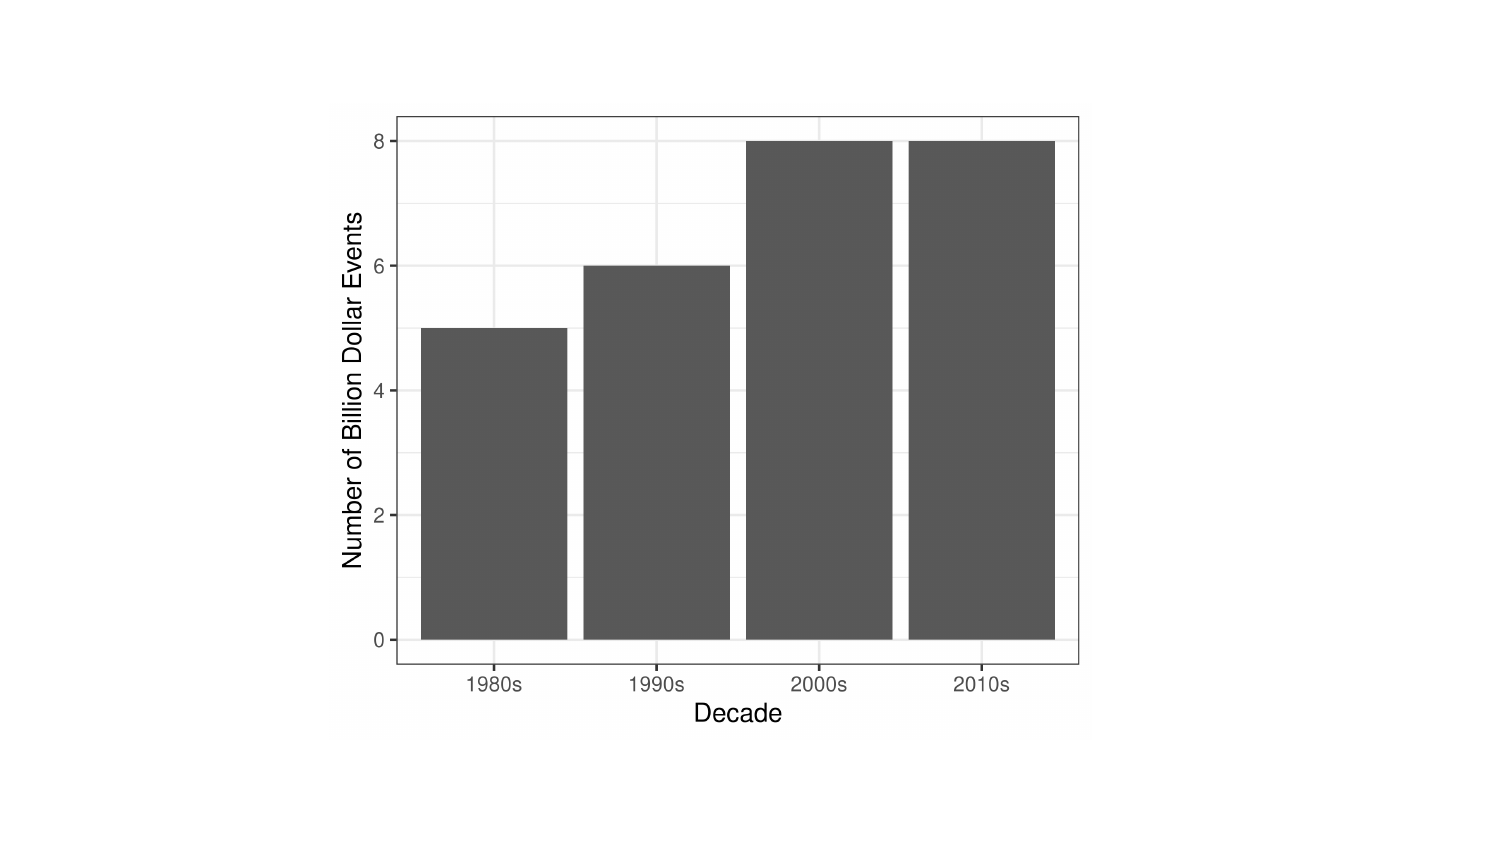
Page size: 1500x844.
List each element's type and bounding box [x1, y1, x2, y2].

picture [329, 103, 1092, 740]
